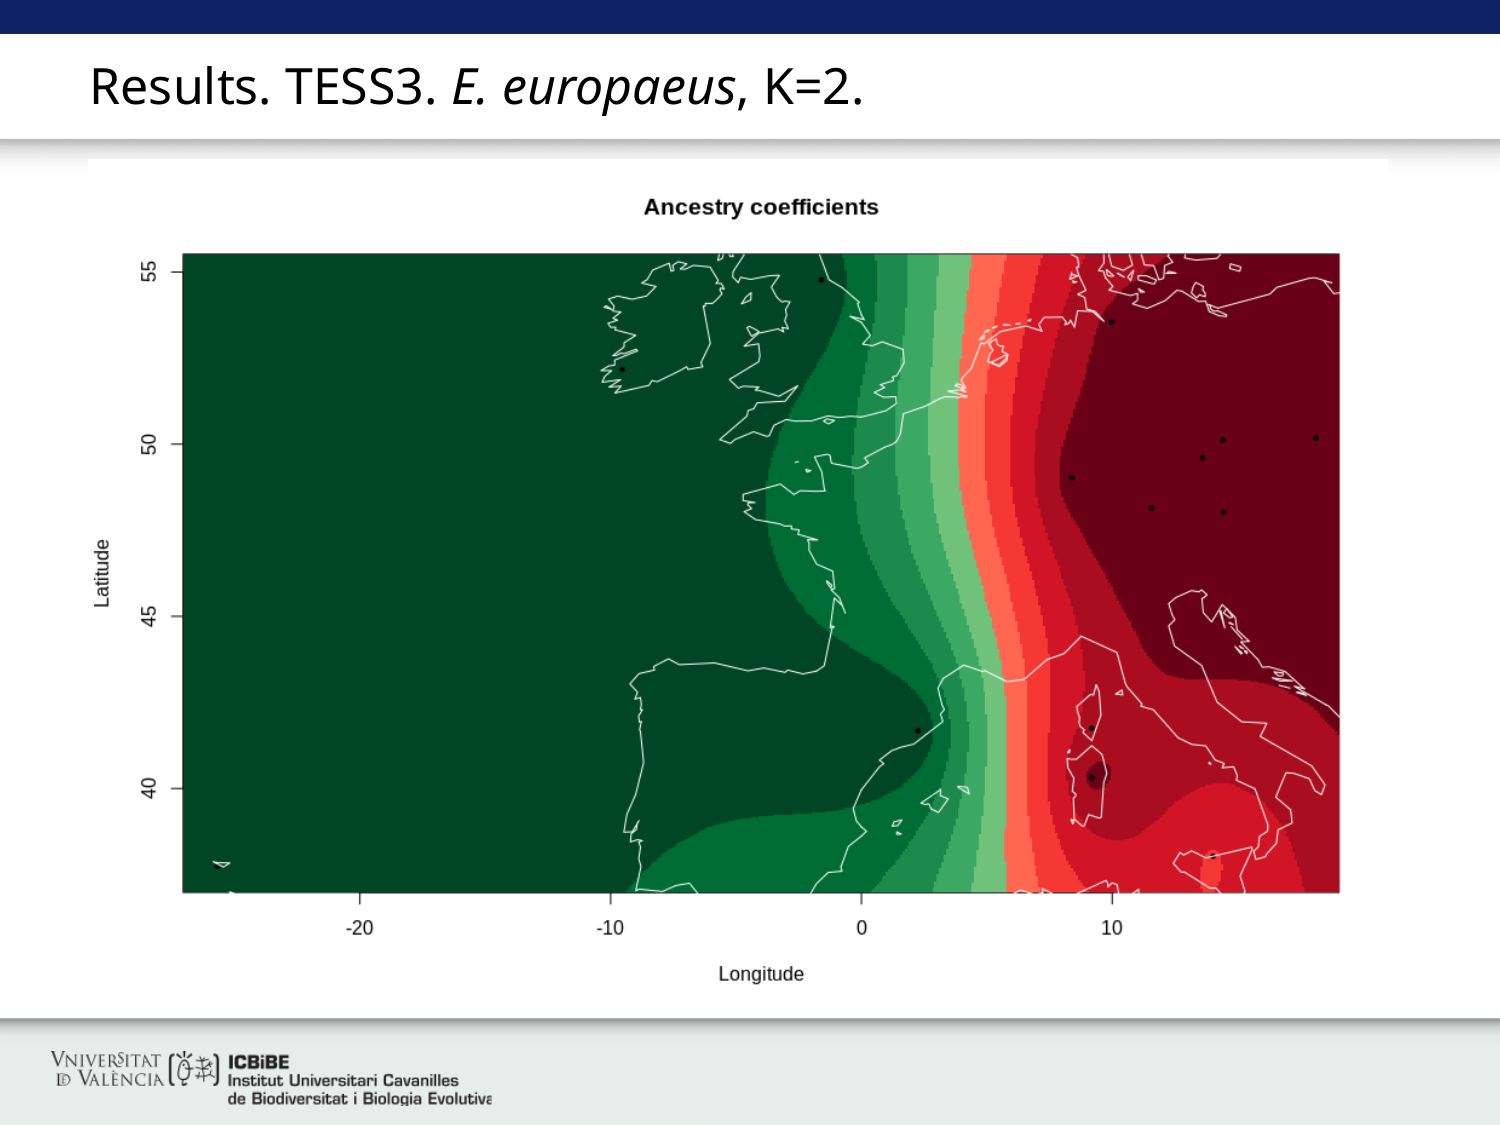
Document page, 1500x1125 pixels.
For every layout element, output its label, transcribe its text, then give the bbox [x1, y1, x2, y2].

picture [0, 1018, 1500, 1125]
list Results. TESS3. E. europaeus, K=2. [75, 47, 1252, 110]
picture [0, 0, 1500, 1012]
